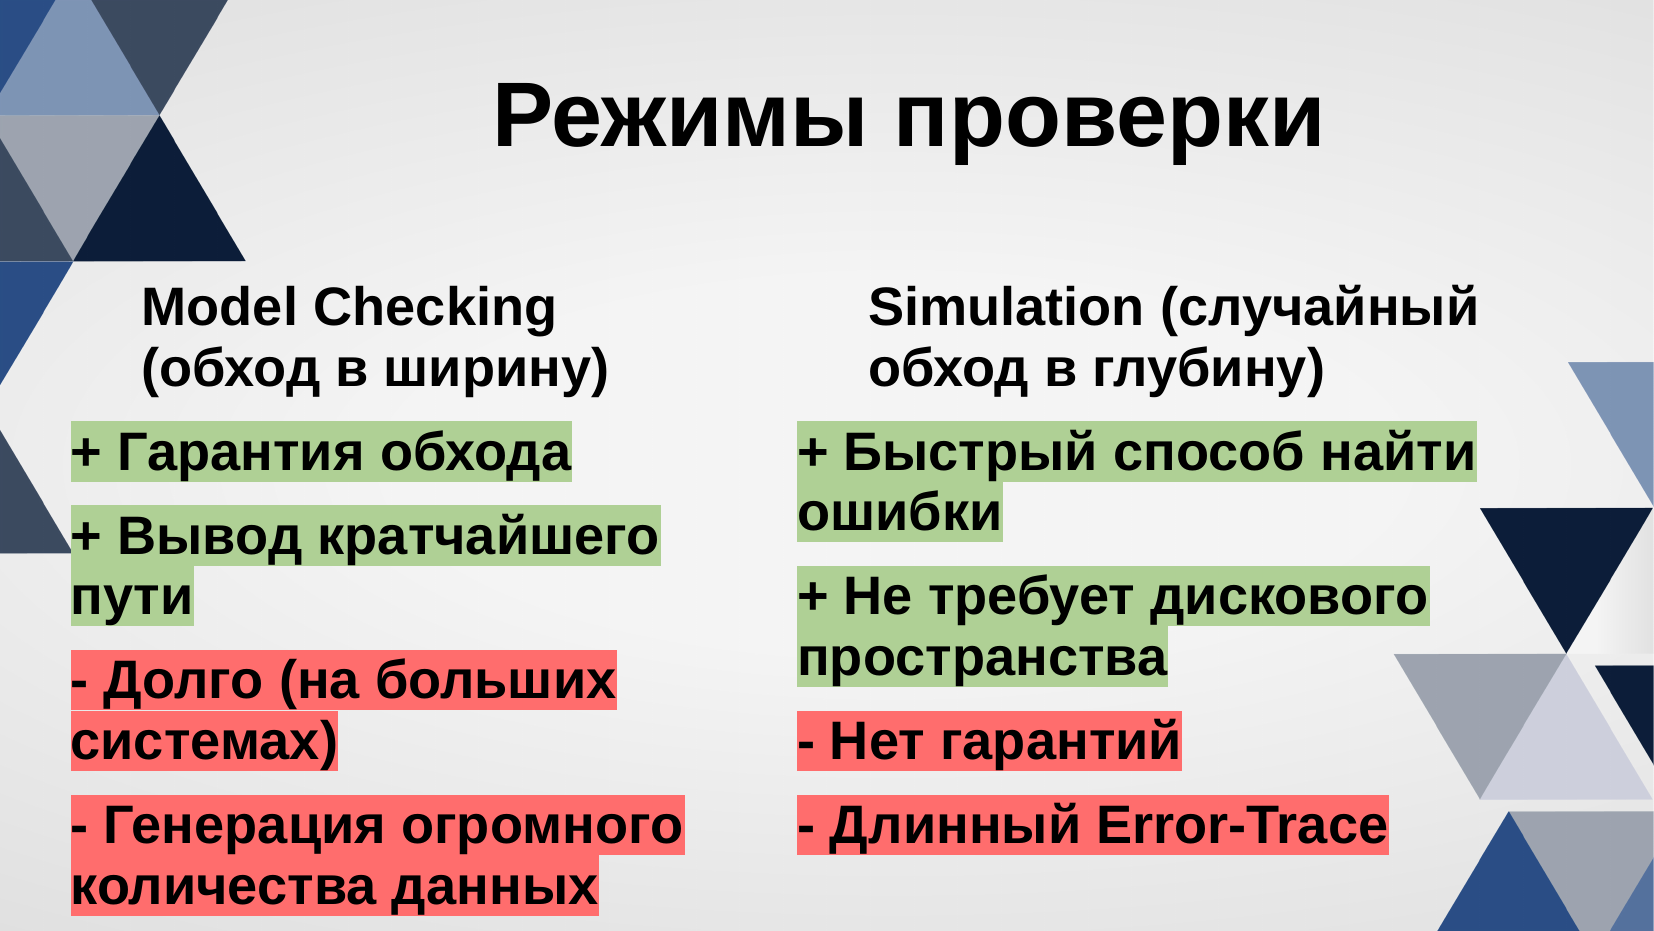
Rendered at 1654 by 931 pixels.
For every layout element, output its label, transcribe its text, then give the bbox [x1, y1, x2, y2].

picture [0, 0, 1654, 931]
title Режимы проверки [165, 37, 1654, 193]
list Simulation (случайный обход в глубину) + Быстрый способ найти ошибки + Не требует дискового пространства - Нет гарантий - Длинный Error-Trace [797, 276, 1493, 927]
list Model Checking (обход в ширину) + Гарантия обхода + Вывод кратчайшего пути - Долго (на больших системах) - Генерация огромного количества данных [70, 276, 696, 927]
